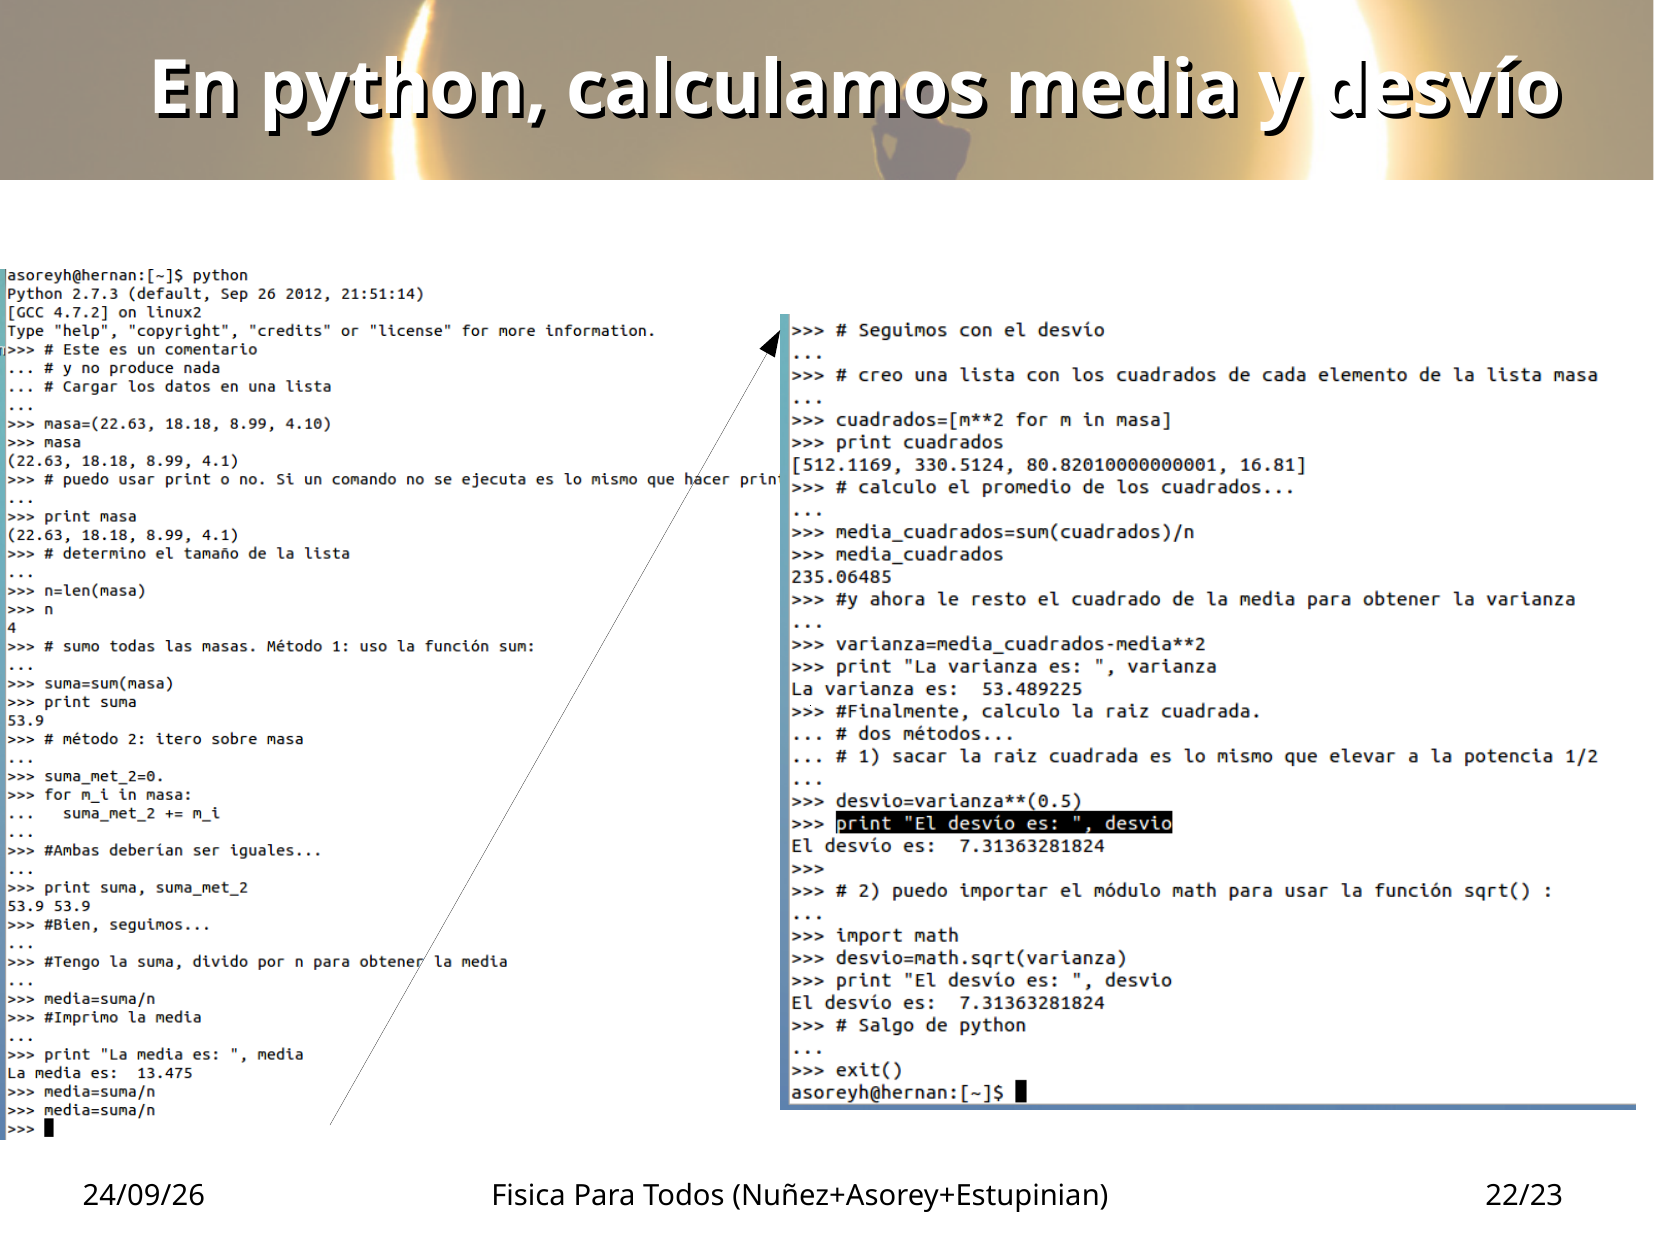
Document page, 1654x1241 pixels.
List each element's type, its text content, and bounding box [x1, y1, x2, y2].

picture [0, 269, 1636, 1141]
picture [0, 0, 1654, 180]
title En python, calculamos media y desvío [75, 19, 1564, 151]
